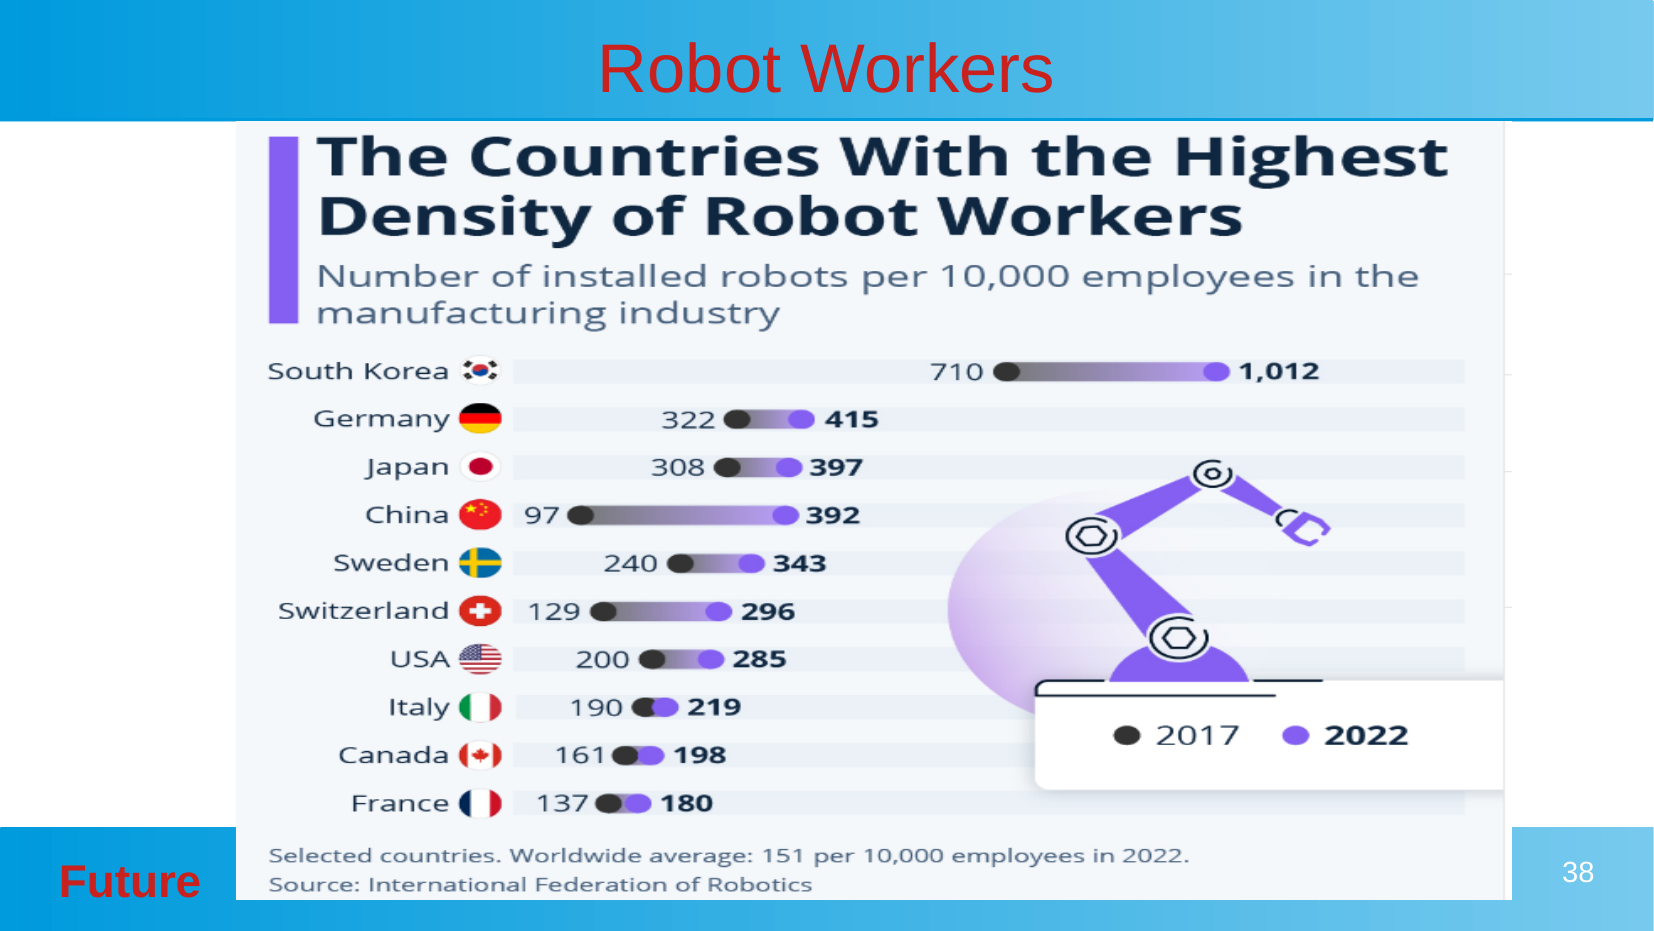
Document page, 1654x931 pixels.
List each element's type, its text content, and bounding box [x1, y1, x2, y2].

picture [236, 122, 1512, 901]
title Robot Workers [59, 29, 1595, 108]
